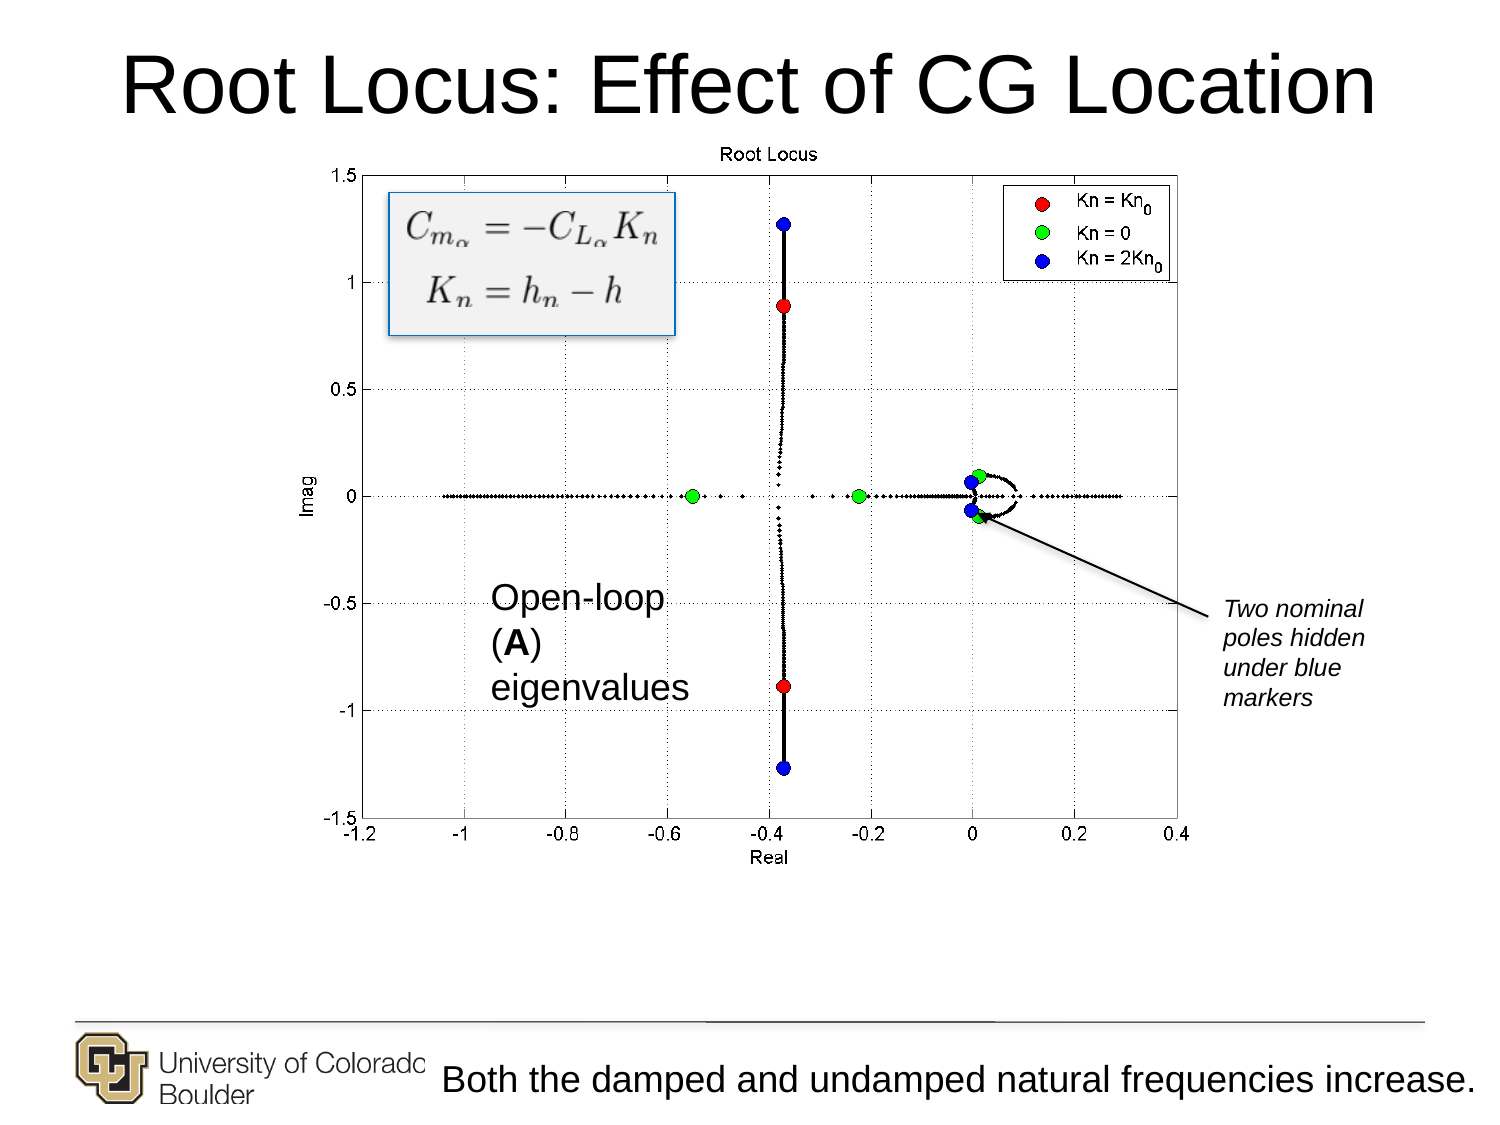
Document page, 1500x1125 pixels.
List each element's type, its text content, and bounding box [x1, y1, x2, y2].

text_box Two nominal poles hidden under blue markers [1208, 584, 1383, 720]
text_box Both the damped and undamped natural frequencies increase. [426, 1048, 1500, 1108]
text_box Open-loop (A) eigenvalues [475, 565, 734, 716]
text_box [388, 192, 676, 336]
title Root Locus: Effect of CG Location [75, 26, 1425, 135]
picture [282, 134, 1209, 871]
